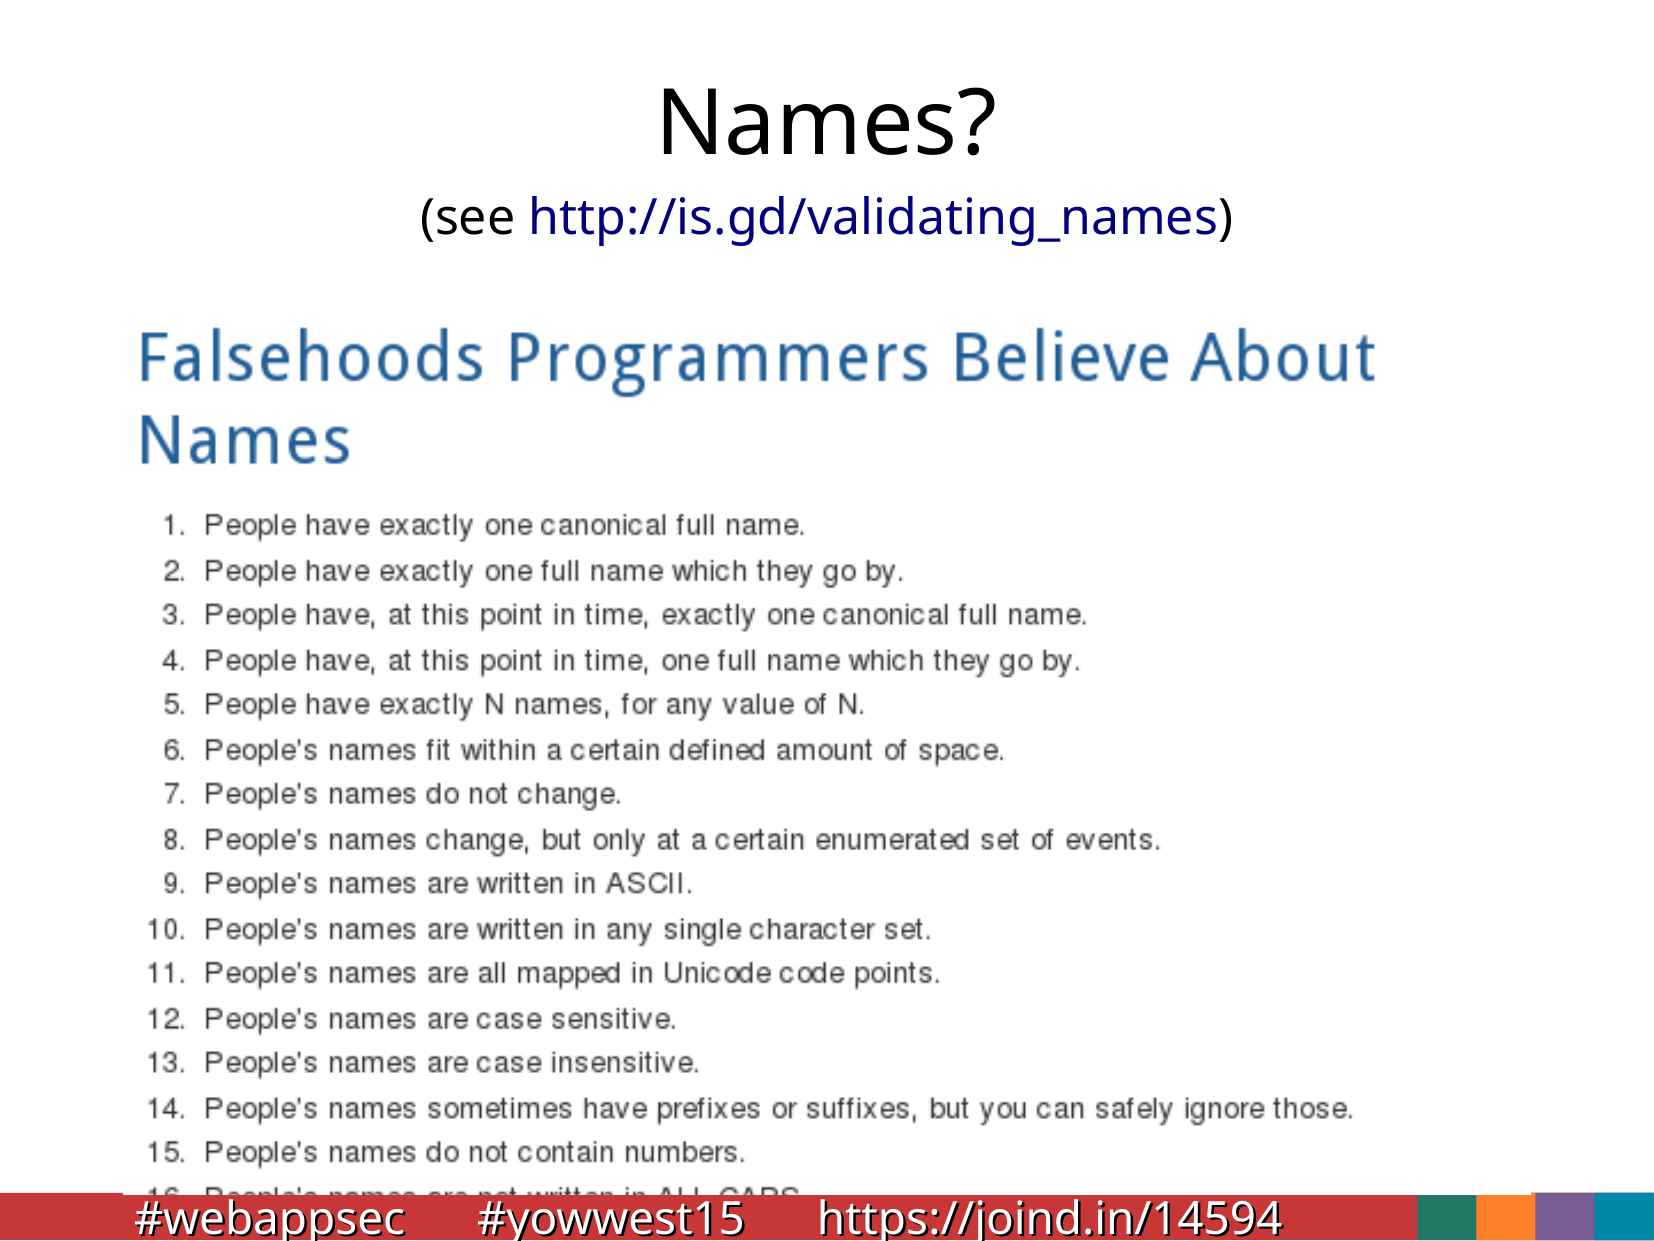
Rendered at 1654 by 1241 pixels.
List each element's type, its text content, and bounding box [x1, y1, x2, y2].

title Names? (see http://is.gd/validating_names) [82, 49, 1571, 257]
picture [122, 308, 1531, 1195]
